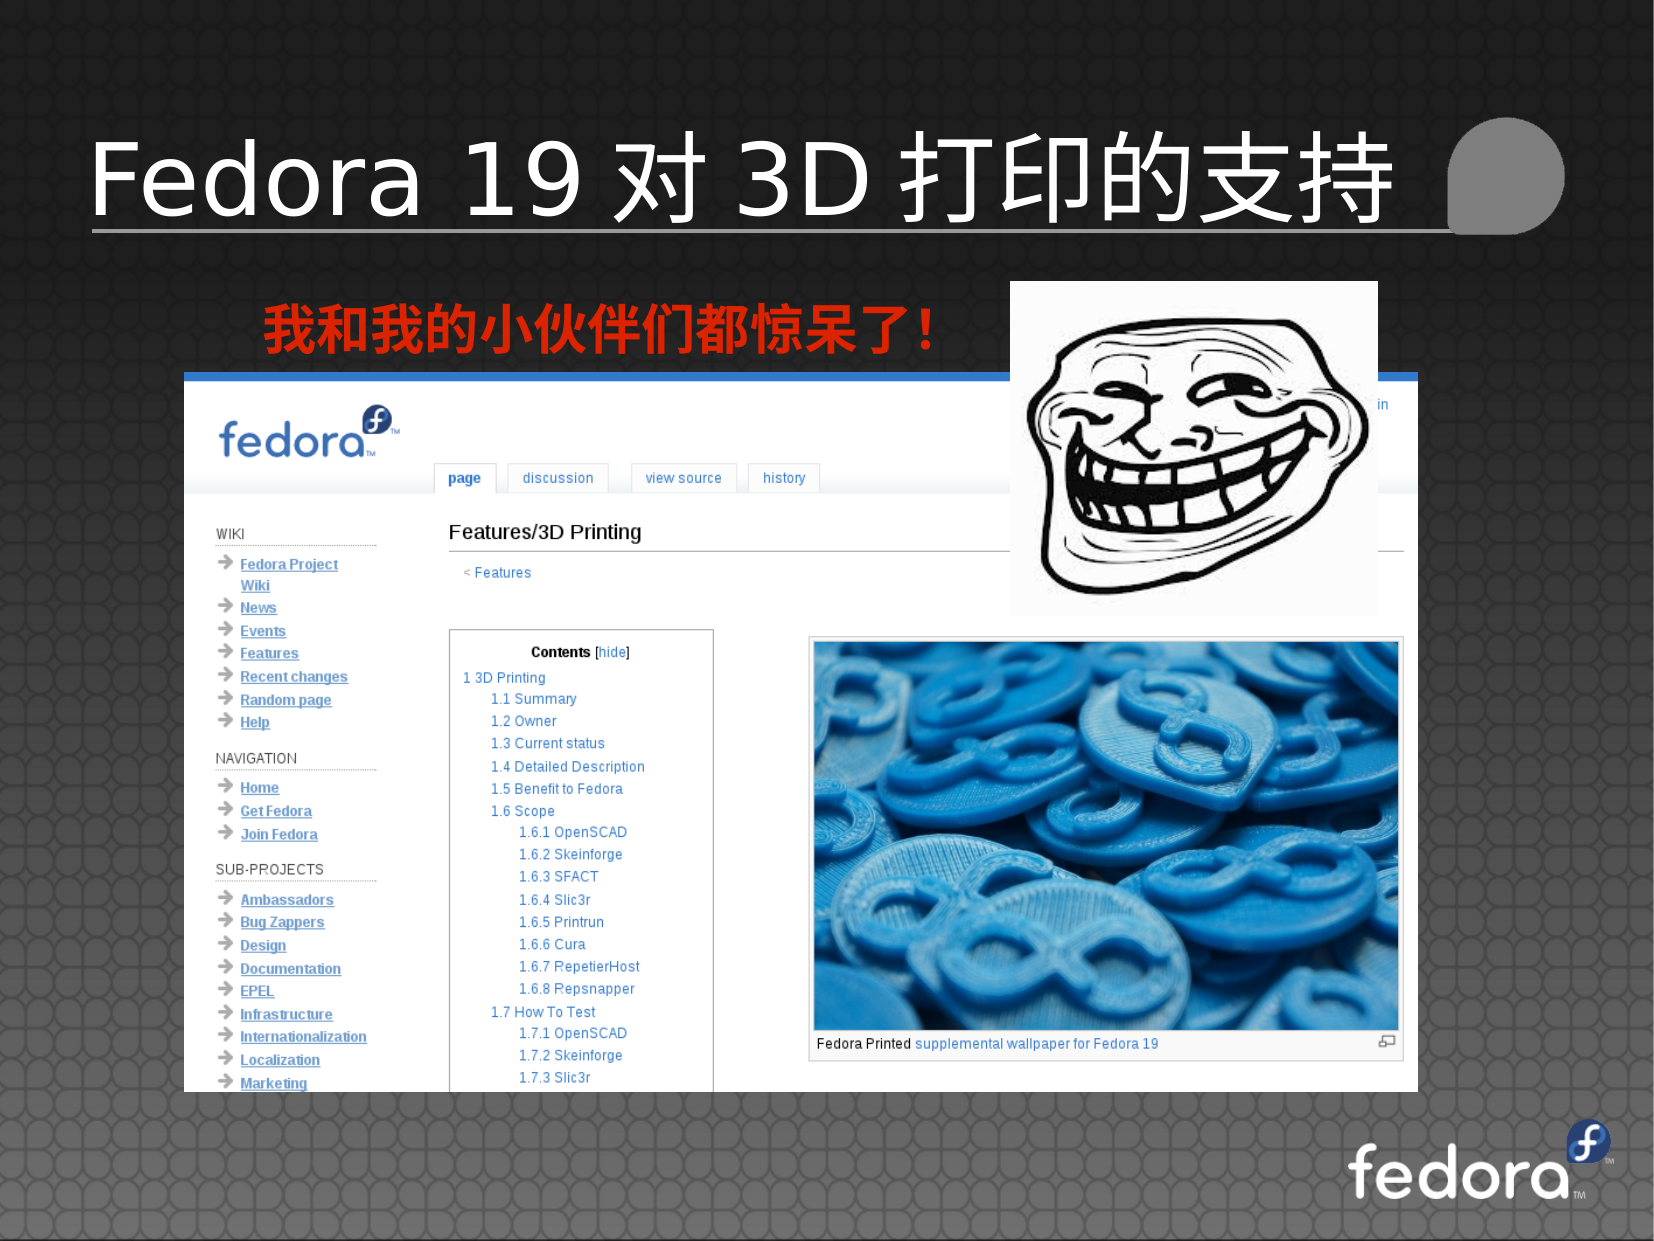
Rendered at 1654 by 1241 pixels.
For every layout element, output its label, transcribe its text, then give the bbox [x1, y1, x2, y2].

text_box 我和我的小伙伴们都惊呆了！ [247, 291, 1010, 370]
title Fedora 19对3D打印的支持 [86, 112, 1576, 249]
picture [0, 0, 1654, 1241]
